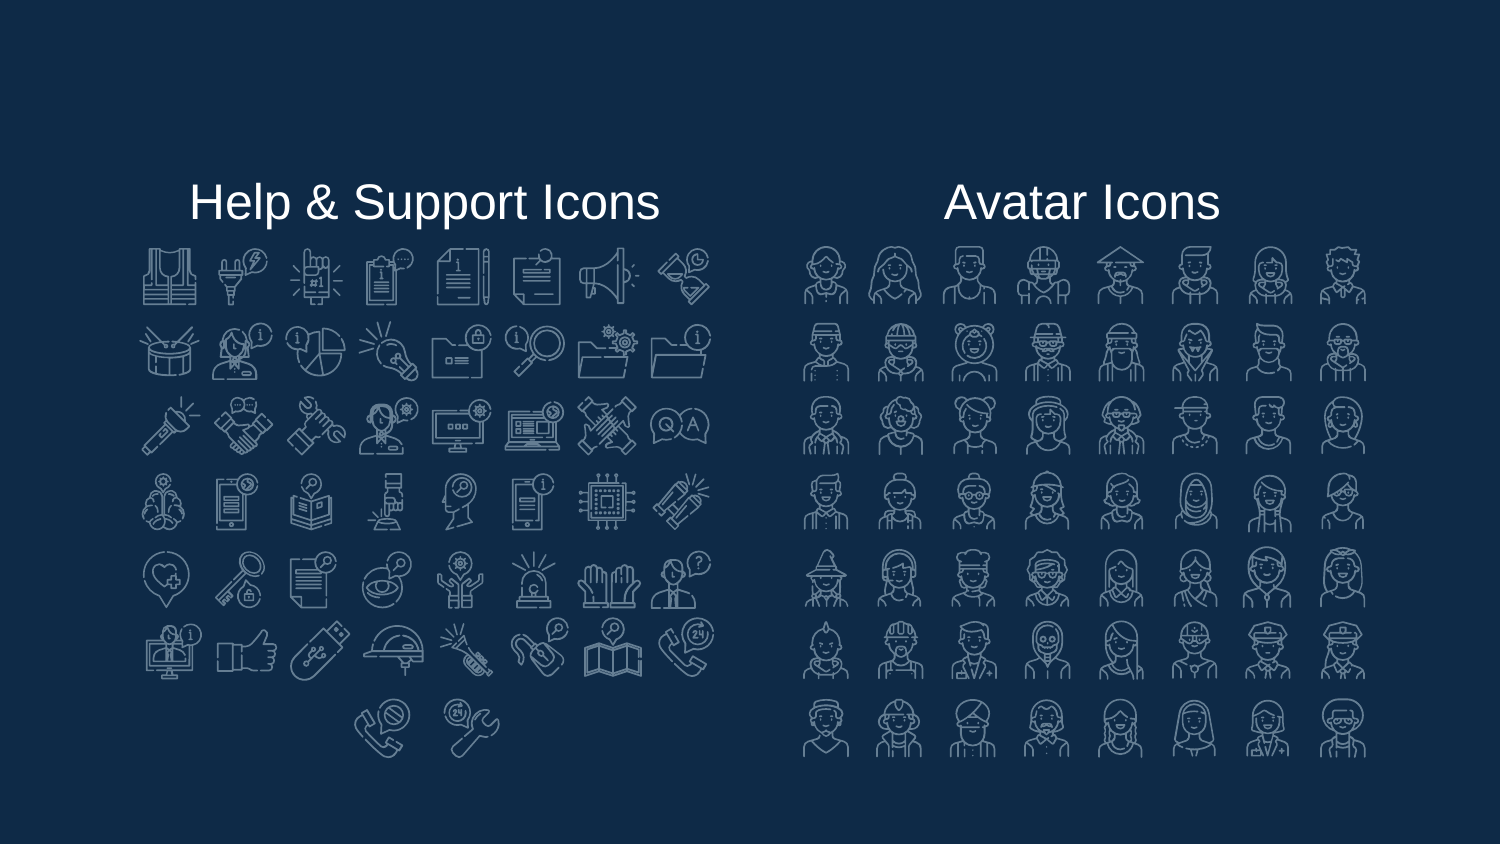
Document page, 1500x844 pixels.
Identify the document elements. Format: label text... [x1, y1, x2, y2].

text_box [354, 709, 404, 759]
text_box [229, 396, 258, 415]
text_box [986, 670, 993, 677]
text_box [141, 473, 185, 531]
text_box [1172, 699, 1216, 757]
text_box [804, 548, 849, 608]
text_box [868, 246, 922, 305]
text_box [285, 326, 346, 377]
text_box [303, 248, 330, 306]
text_box [686, 550, 712, 578]
text_box [511, 562, 556, 609]
text_box [601, 324, 639, 367]
text_box [376, 338, 419, 382]
text_box [377, 698, 411, 735]
text_box [952, 472, 996, 530]
text_box [359, 339, 375, 345]
text_box [1025, 548, 1070, 607]
text_box [1245, 396, 1292, 455]
text_box [1246, 322, 1292, 382]
text_box [1248, 246, 1293, 305]
text_box [1320, 323, 1366, 382]
text_box [241, 370, 252, 377]
text_box [376, 321, 383, 338]
text_box [366, 248, 414, 306]
text_box [652, 473, 710, 530]
text_box [482, 248, 490, 306]
text_box [1100, 472, 1144, 530]
text_box [298, 502, 308, 512]
text_box [385, 321, 392, 338]
text_box [437, 573, 460, 609]
text_box [436, 248, 464, 295]
text_box [577, 396, 637, 456]
text_box [673, 407, 710, 445]
text_box [953, 396, 997, 455]
text_box [443, 698, 500, 737]
text_box [216, 629, 278, 672]
text_box [695, 555, 703, 570]
text_box [185, 402, 194, 412]
text_box [878, 620, 924, 680]
text_box [258, 328, 263, 341]
text_box [686, 416, 700, 432]
text_box [1320, 546, 1366, 608]
text_box [951, 323, 998, 382]
text_box [237, 579, 262, 609]
text_box [951, 549, 996, 607]
text_box [514, 331, 519, 344]
text_box [358, 347, 375, 354]
text_box [1171, 246, 1219, 305]
text_box [1172, 621, 1218, 679]
text_box [445, 628, 455, 638]
text_box [392, 558, 406, 572]
text_box [295, 551, 337, 597]
text_box [803, 621, 849, 680]
text_box [436, 248, 480, 306]
text_box [441, 473, 477, 531]
text_box [1035, 295, 1052, 305]
text_box [577, 341, 627, 379]
text_box [1099, 620, 1144, 680]
text_box [803, 396, 850, 455]
text_box [1098, 396, 1145, 455]
text_box [216, 473, 259, 531]
text_box [510, 617, 569, 677]
text_box [803, 322, 850, 382]
text_box [452, 555, 469, 571]
text_box [215, 551, 265, 607]
text_box [139, 326, 200, 377]
text_box [649, 407, 693, 444]
text_box [431, 398, 492, 453]
text_box [142, 551, 190, 609]
text_box [289, 558, 328, 609]
text_box [383, 704, 404, 726]
text_box [295, 332, 300, 344]
text_box [1026, 395, 1071, 455]
text_box [290, 620, 351, 681]
text_box [1321, 396, 1365, 455]
text_box [650, 559, 696, 609]
text_box [1024, 620, 1071, 680]
text_box [333, 288, 341, 297]
text_box [1245, 621, 1291, 679]
text_box [303, 645, 327, 667]
text_box [387, 445, 399, 451]
text_box [1173, 549, 1218, 608]
text_box [878, 472, 922, 530]
text_box [504, 325, 565, 377]
text_box [1321, 472, 1364, 530]
text_box [1321, 621, 1365, 680]
text_box [681, 617, 715, 654]
text_box [658, 416, 675, 433]
text_box [942, 246, 996, 305]
text_box [1024, 699, 1070, 757]
text_box [1172, 396, 1218, 455]
text_box [511, 473, 555, 531]
text_box [399, 402, 414, 417]
text_box [450, 734, 489, 759]
text_box [691, 253, 704, 266]
text_box [1099, 548, 1144, 607]
text_box [1248, 474, 1292, 533]
text_box [949, 699, 996, 758]
text_box [431, 324, 492, 379]
text_box [359, 397, 419, 455]
text_box [876, 698, 922, 758]
text_box [951, 621, 997, 680]
text_box [538, 554, 547, 569]
text_box [878, 395, 923, 456]
text_box [1098, 322, 1145, 382]
text_box [453, 623, 458, 636]
text_box [577, 564, 642, 609]
text_box [1246, 699, 1289, 757]
text_box [1320, 246, 1366, 305]
text_box [695, 330, 701, 345]
text_box [695, 478, 705, 488]
text_box [363, 625, 424, 677]
text_box [804, 246, 849, 305]
text_box [657, 248, 710, 306]
text_box [504, 401, 565, 451]
text_box [513, 248, 561, 306]
text_box [292, 264, 301, 273]
text_box [1327, 519, 1331, 530]
text_box [292, 288, 301, 297]
text_box [650, 323, 712, 379]
text_box [541, 478, 546, 490]
text_box [212, 322, 273, 380]
text_box [1025, 322, 1071, 382]
text_box [143, 248, 197, 306]
text_box [145, 623, 202, 680]
text_box [287, 396, 347, 456]
text_box [1242, 546, 1292, 609]
text_box [1017, 246, 1071, 305]
text_box [218, 248, 268, 306]
text_box [877, 548, 922, 607]
text_box [803, 698, 849, 758]
text_box [445, 357, 453, 365]
text_box [1278, 747, 1285, 754]
text_box [439, 623, 494, 677]
text_box [578, 473, 636, 530]
text_box [455, 258, 461, 272]
text_box [522, 268, 551, 274]
text_box [579, 247, 631, 305]
text_box [1320, 698, 1366, 758]
text_box [214, 411, 274, 456]
text_box [448, 551, 484, 609]
text_box [803, 472, 849, 530]
text_box [878, 323, 924, 382]
text_box [333, 264, 341, 273]
text_box [367, 473, 404, 531]
text_box [584, 617, 642, 677]
text_box [521, 554, 530, 569]
text_box [1175, 472, 1218, 530]
text_box [141, 406, 190, 456]
title Avatar Icons [797, 154, 1369, 234]
text_box [1172, 322, 1219, 382]
text_box [1096, 246, 1145, 305]
title Help & Support Icons [139, 154, 711, 234]
text_box [1098, 698, 1143, 758]
text_box [658, 628, 708, 677]
text_box [361, 551, 412, 609]
text_box [454, 357, 469, 365]
text_box [1024, 470, 1070, 530]
text_box [962, 370, 987, 382]
text_box [290, 473, 333, 531]
text_box [365, 328, 378, 341]
